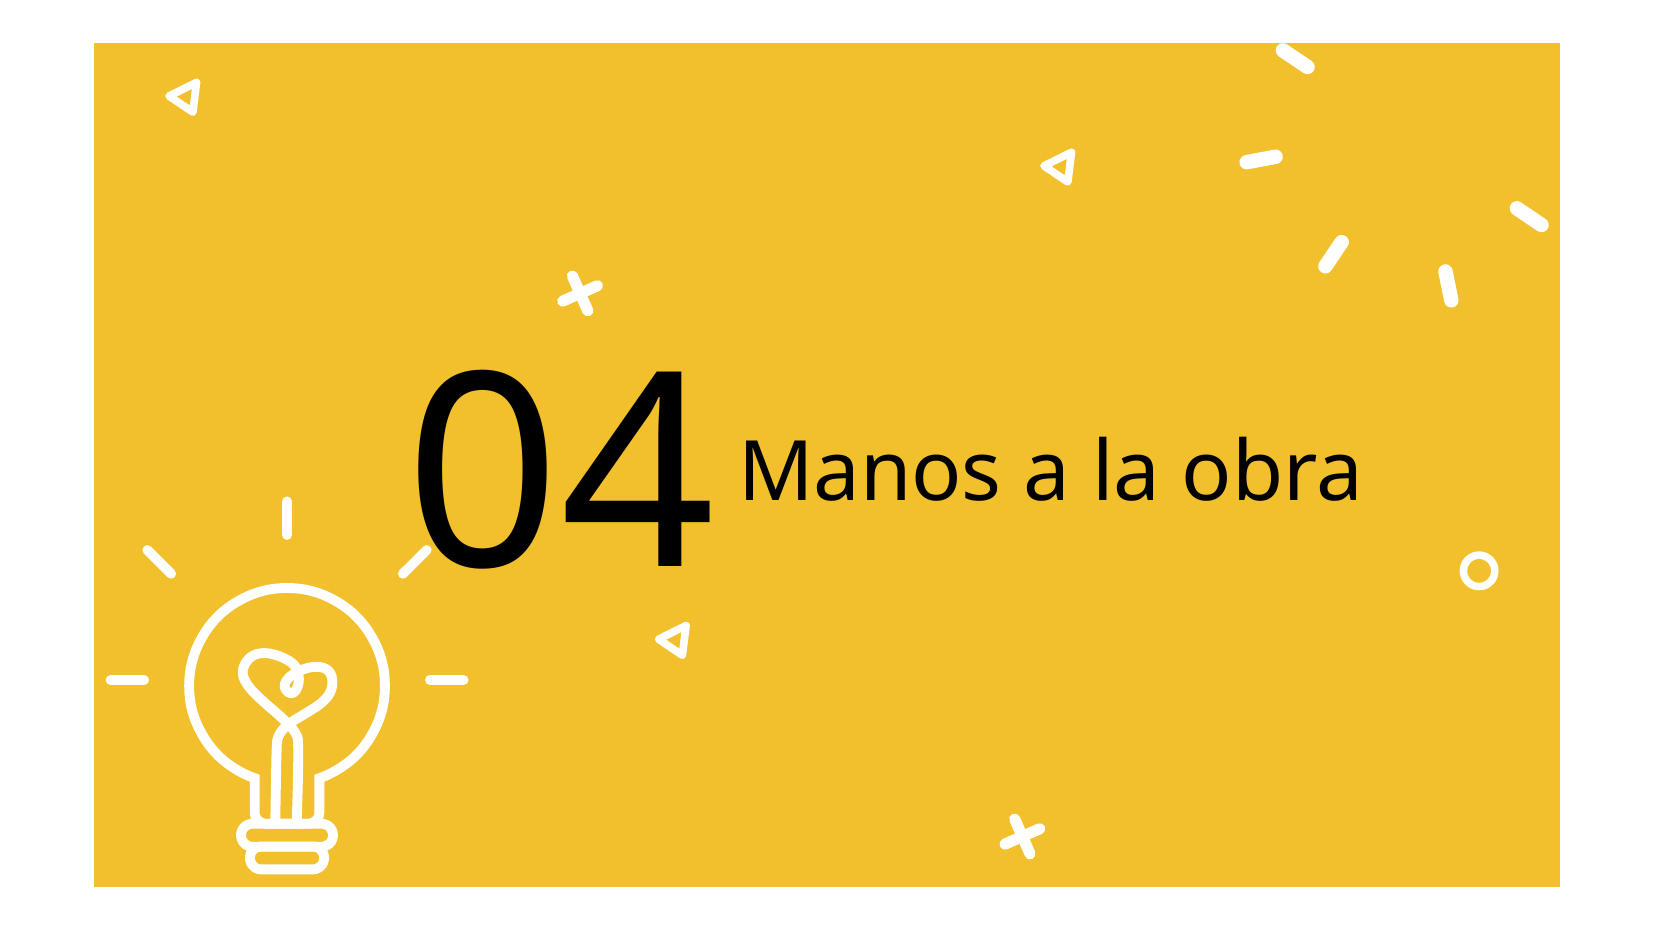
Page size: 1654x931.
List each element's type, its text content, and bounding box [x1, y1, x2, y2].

title Manos a la obra [751, 411, 1459, 525]
title 04 [405, 276, 751, 646]
